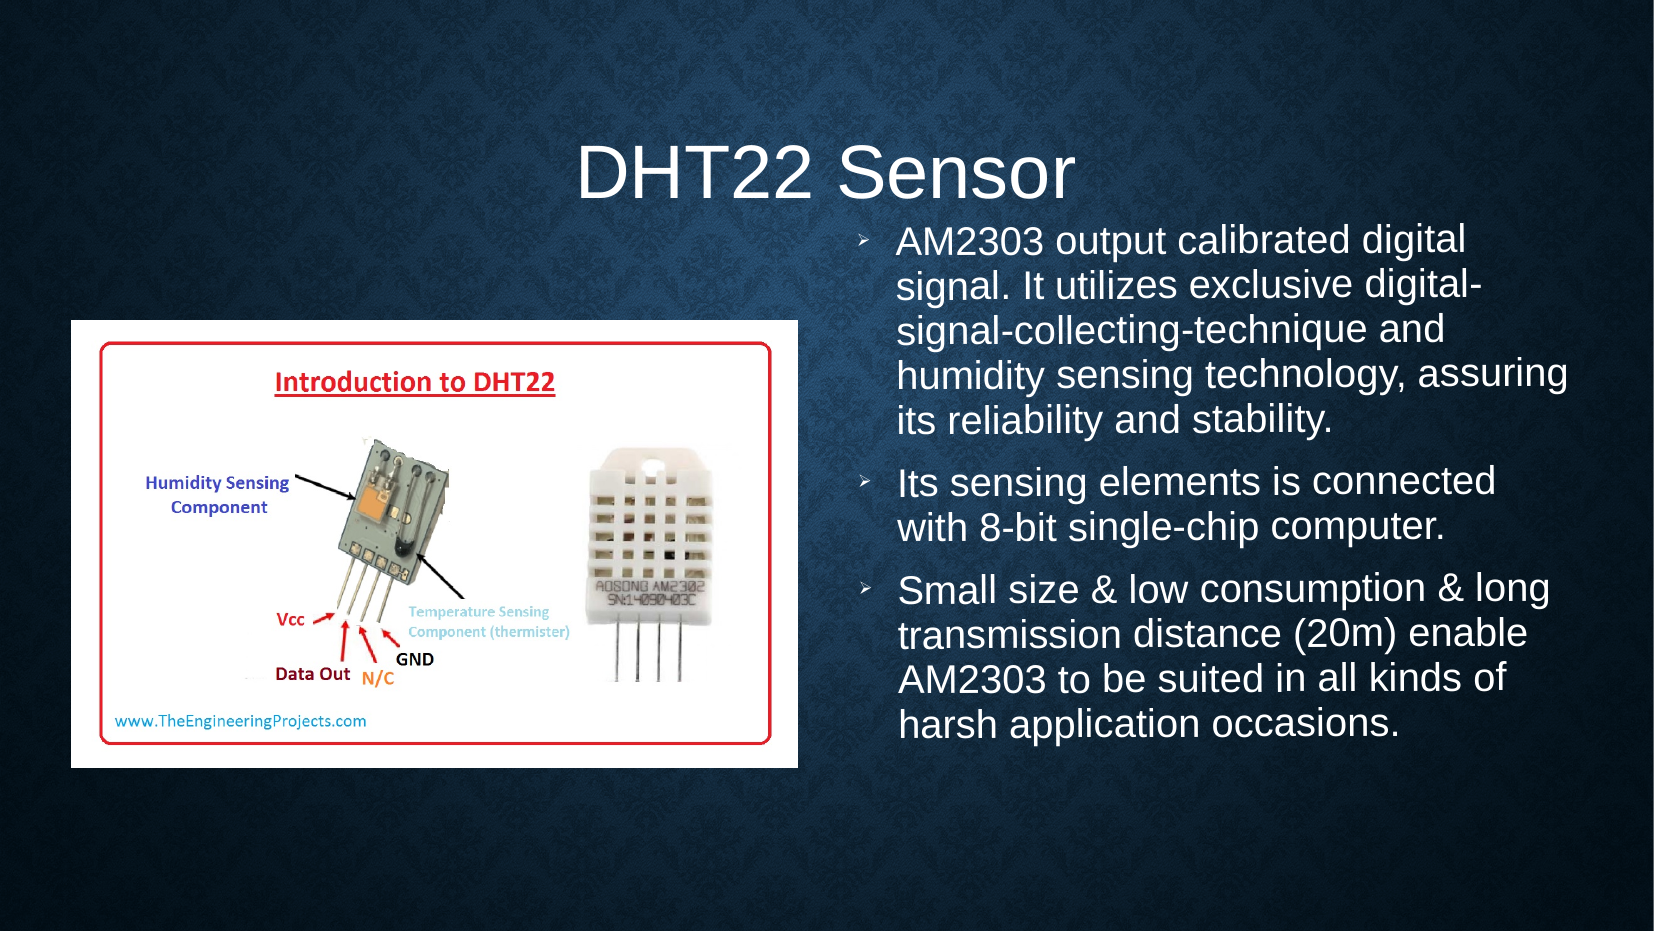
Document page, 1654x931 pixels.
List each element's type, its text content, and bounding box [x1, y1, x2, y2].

list AM2303 output calibrated digital signal. It utilizes exclusive digital-signal-collecting-technique and humidity sensing technology, assuring its reliability and stability. Its sensing elements is connected with 8-bit single-chip computer. Small size & low consumption & long transmission distance (20m) enable AM2303 to be suited in all kinds of harsh application occasions. [843, 215, 1573, 759]
title DHT22 Sensor [123, 82, 1528, 263]
picture [0, 0, 1654, 931]
